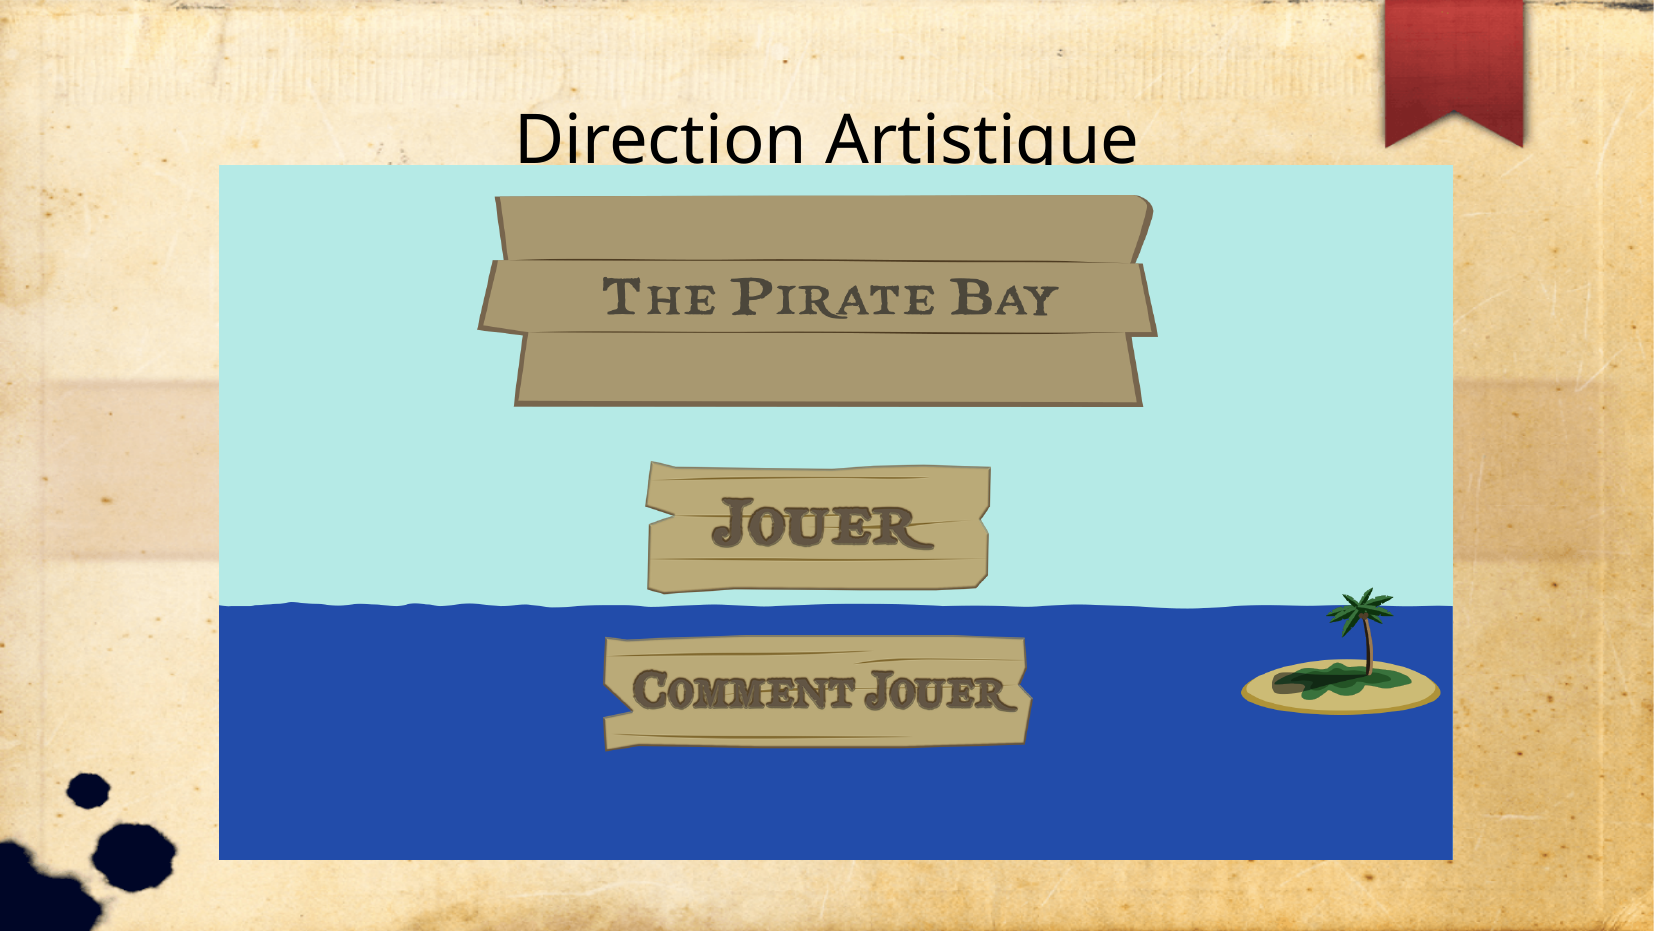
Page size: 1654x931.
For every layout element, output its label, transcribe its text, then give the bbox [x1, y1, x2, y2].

picture [0, 0, 1654, 931]
title Direction Artistique [82, 59, 1571, 215]
